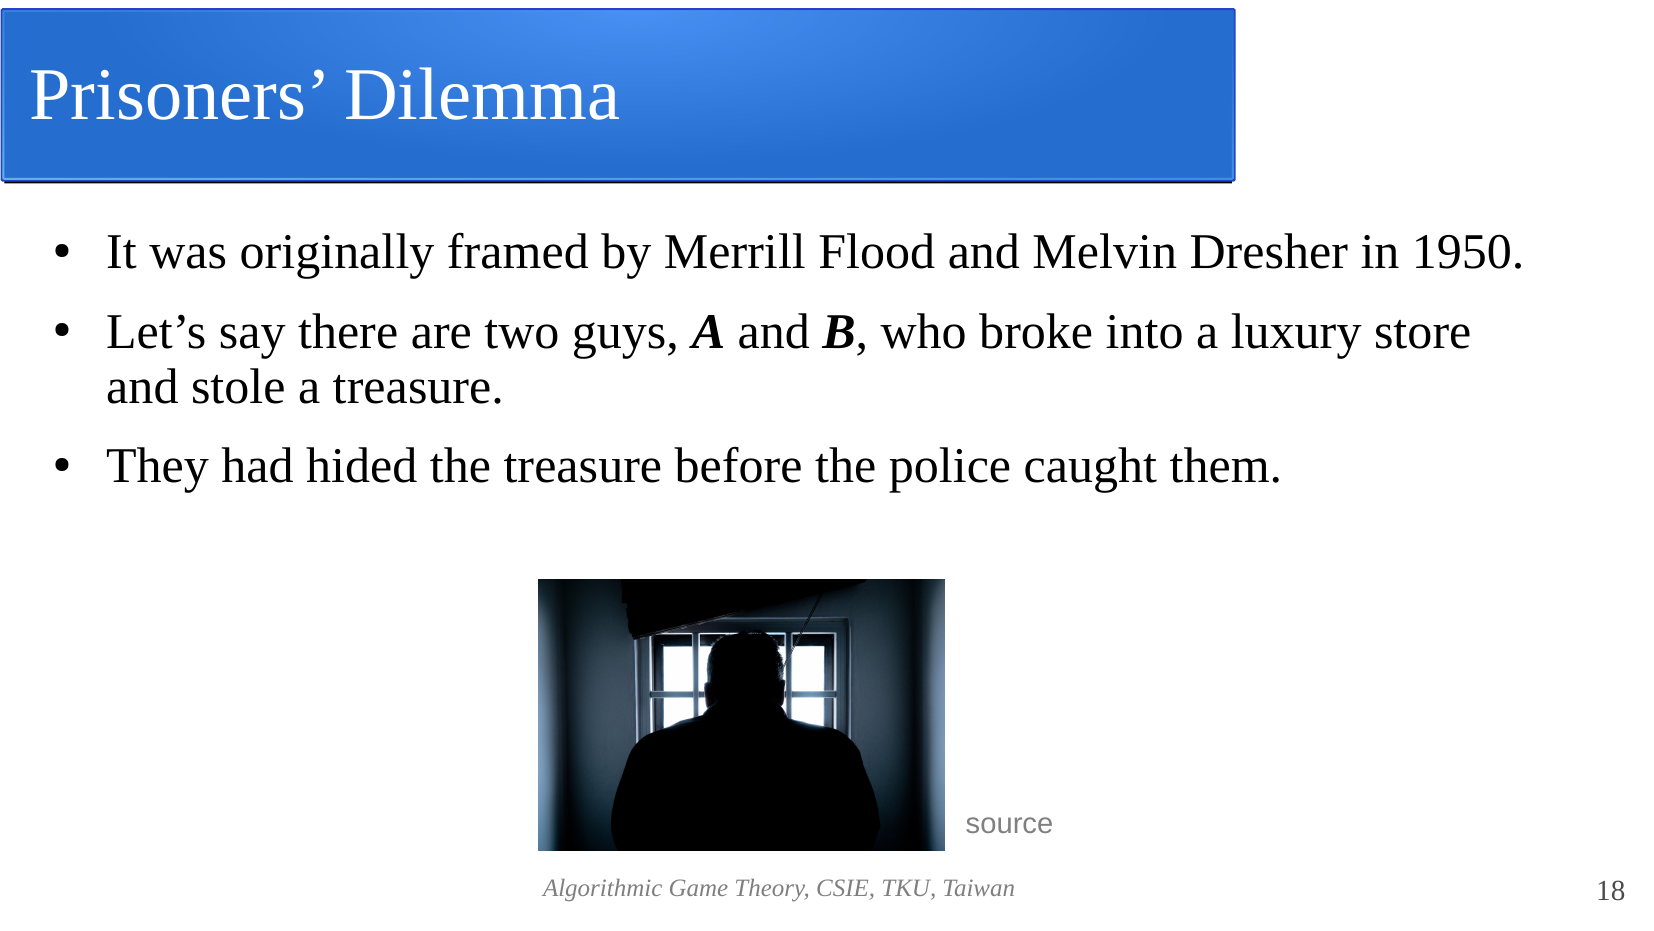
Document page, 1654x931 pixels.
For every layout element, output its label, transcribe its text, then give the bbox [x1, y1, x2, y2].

text_box source [950, 799, 1087, 851]
list It was originally framed by Merrill Flood and Melvin Dresher in 1950. Let’s say there are two guys, A and B, who broke into a luxury store and stole a treasure. They had hided the treasure before the police caught them. [35, 224, 1548, 818]
picture [538, 579, 945, 851]
title Prisoners’ Dilemma [29, 17, 1138, 172]
